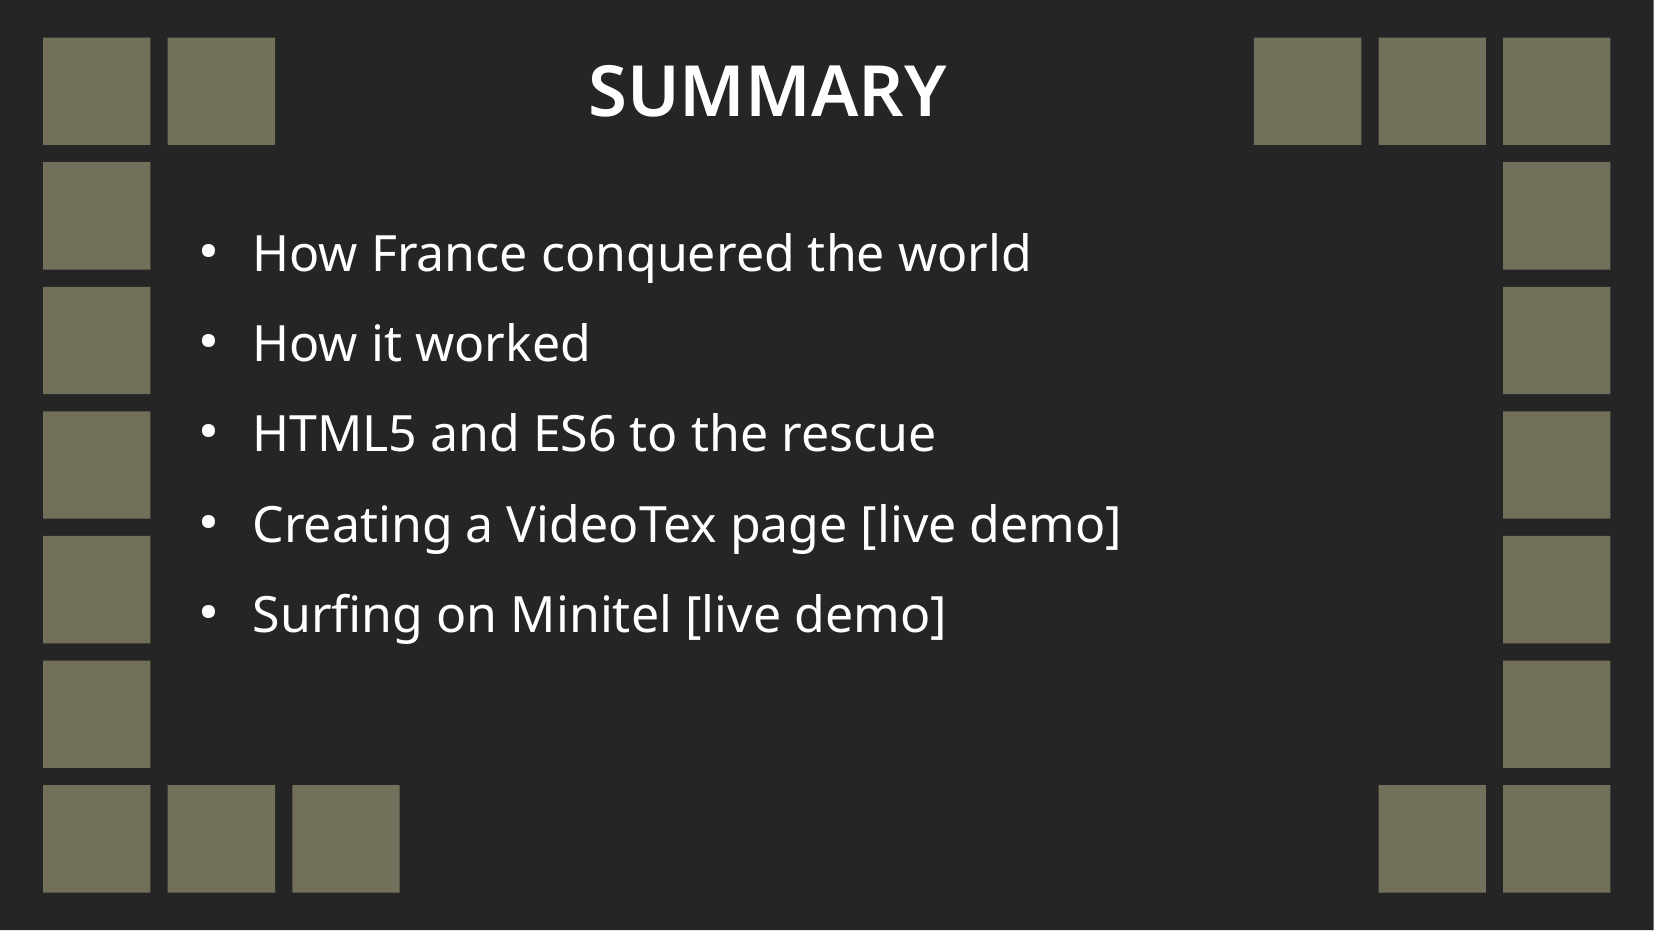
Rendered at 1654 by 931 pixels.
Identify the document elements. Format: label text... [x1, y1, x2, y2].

title Summary [283, 37, 1252, 142]
list How France conquered the world How it worked HTML5 and ES6 to the rescue Creating a VideoTex page [live demo] Surfing on Minitel [live demo] [181, 217, 1472, 886]
